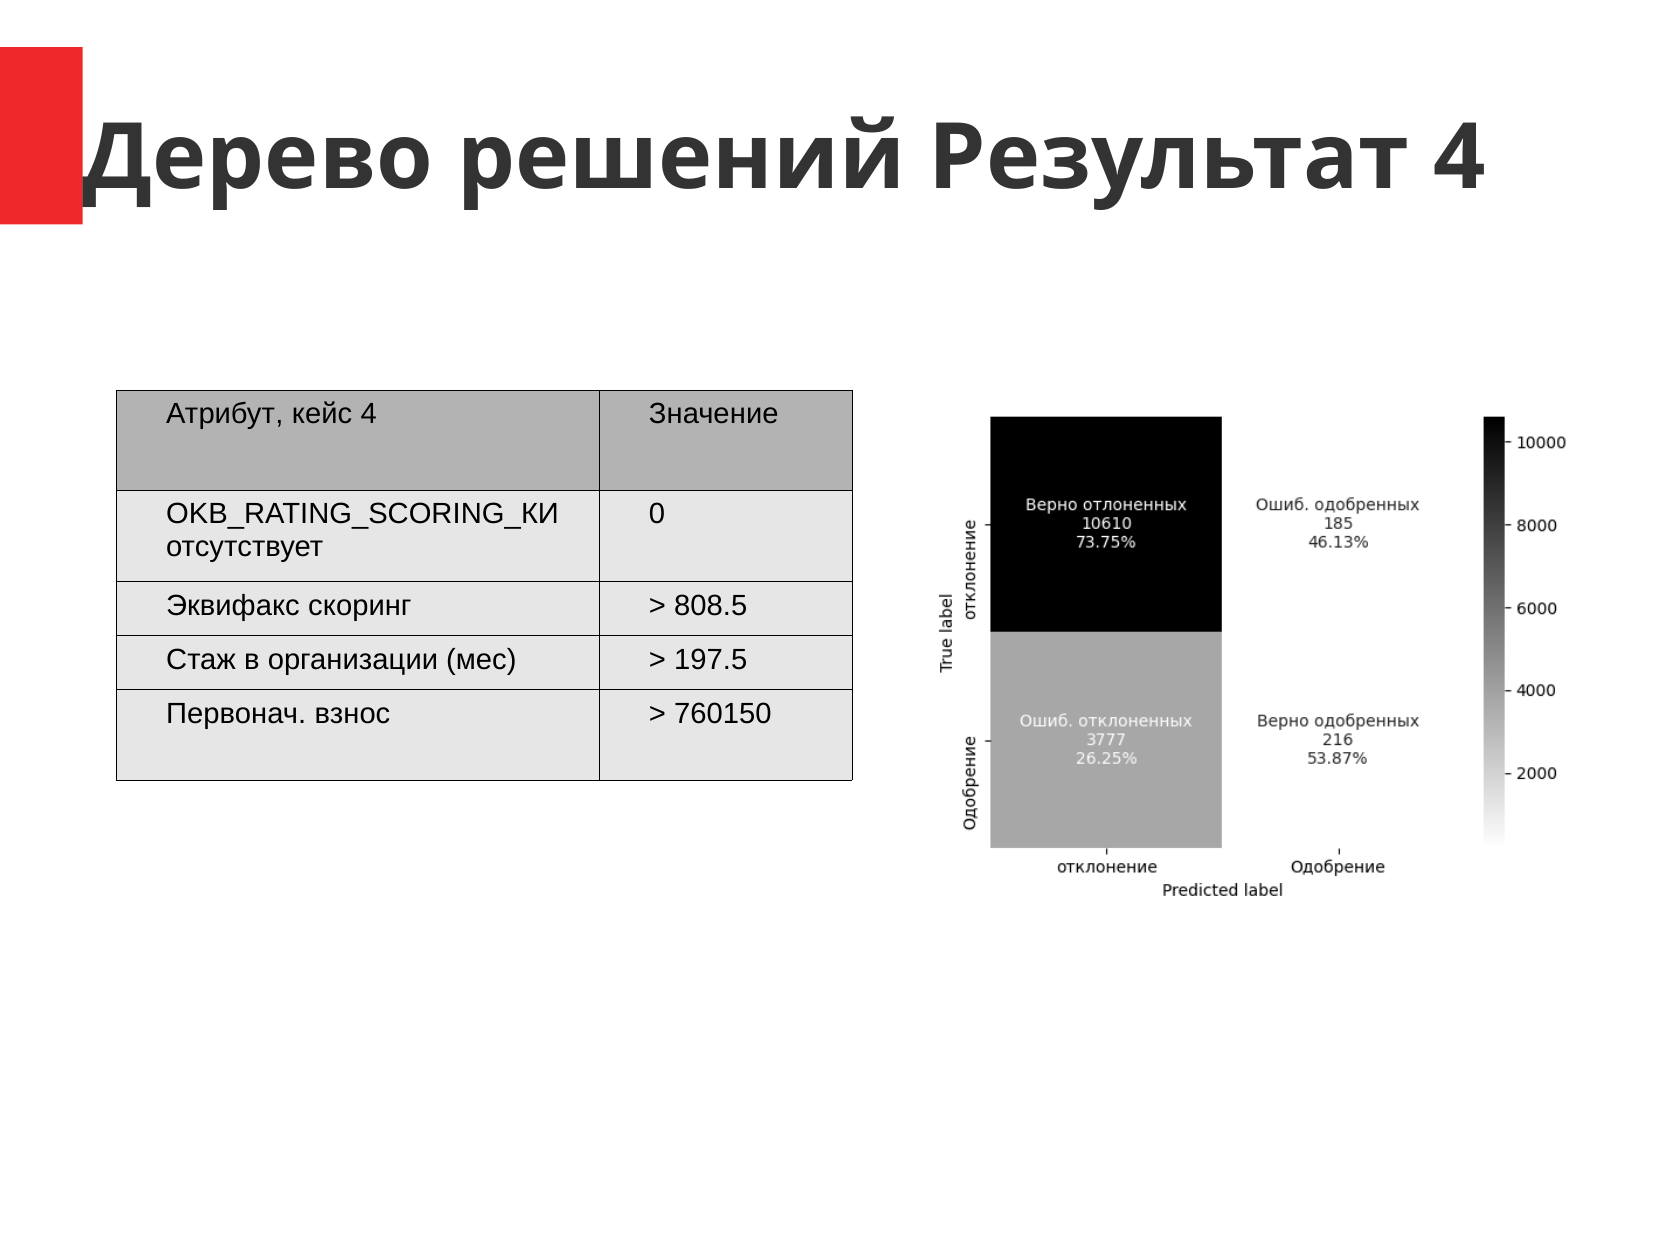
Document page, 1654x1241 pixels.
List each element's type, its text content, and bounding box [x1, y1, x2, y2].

title Дерево решений Результат 4 [82, 49, 1571, 257]
table_cell 0 [600, 491, 852, 581]
table_cell Первонач. взнос [117, 690, 599, 780]
picture [897, 349, 1645, 910]
table_cell Стаж в организации (мес) [117, 636, 599, 689]
table_header Значение [600, 391, 852, 490]
table_cell OKB_RATING_SCORING_КИ отсутствует [117, 491, 599, 581]
list [82, 290, 809, 1010]
table_cell > 808.5 [600, 582, 852, 635]
table_cell > 197.5 [600, 636, 852, 689]
table_cell Эквифакс скоринг [117, 582, 599, 635]
table_header Атрибут, кейс 4 [117, 391, 599, 490]
table_cell > 760150 [600, 690, 852, 780]
